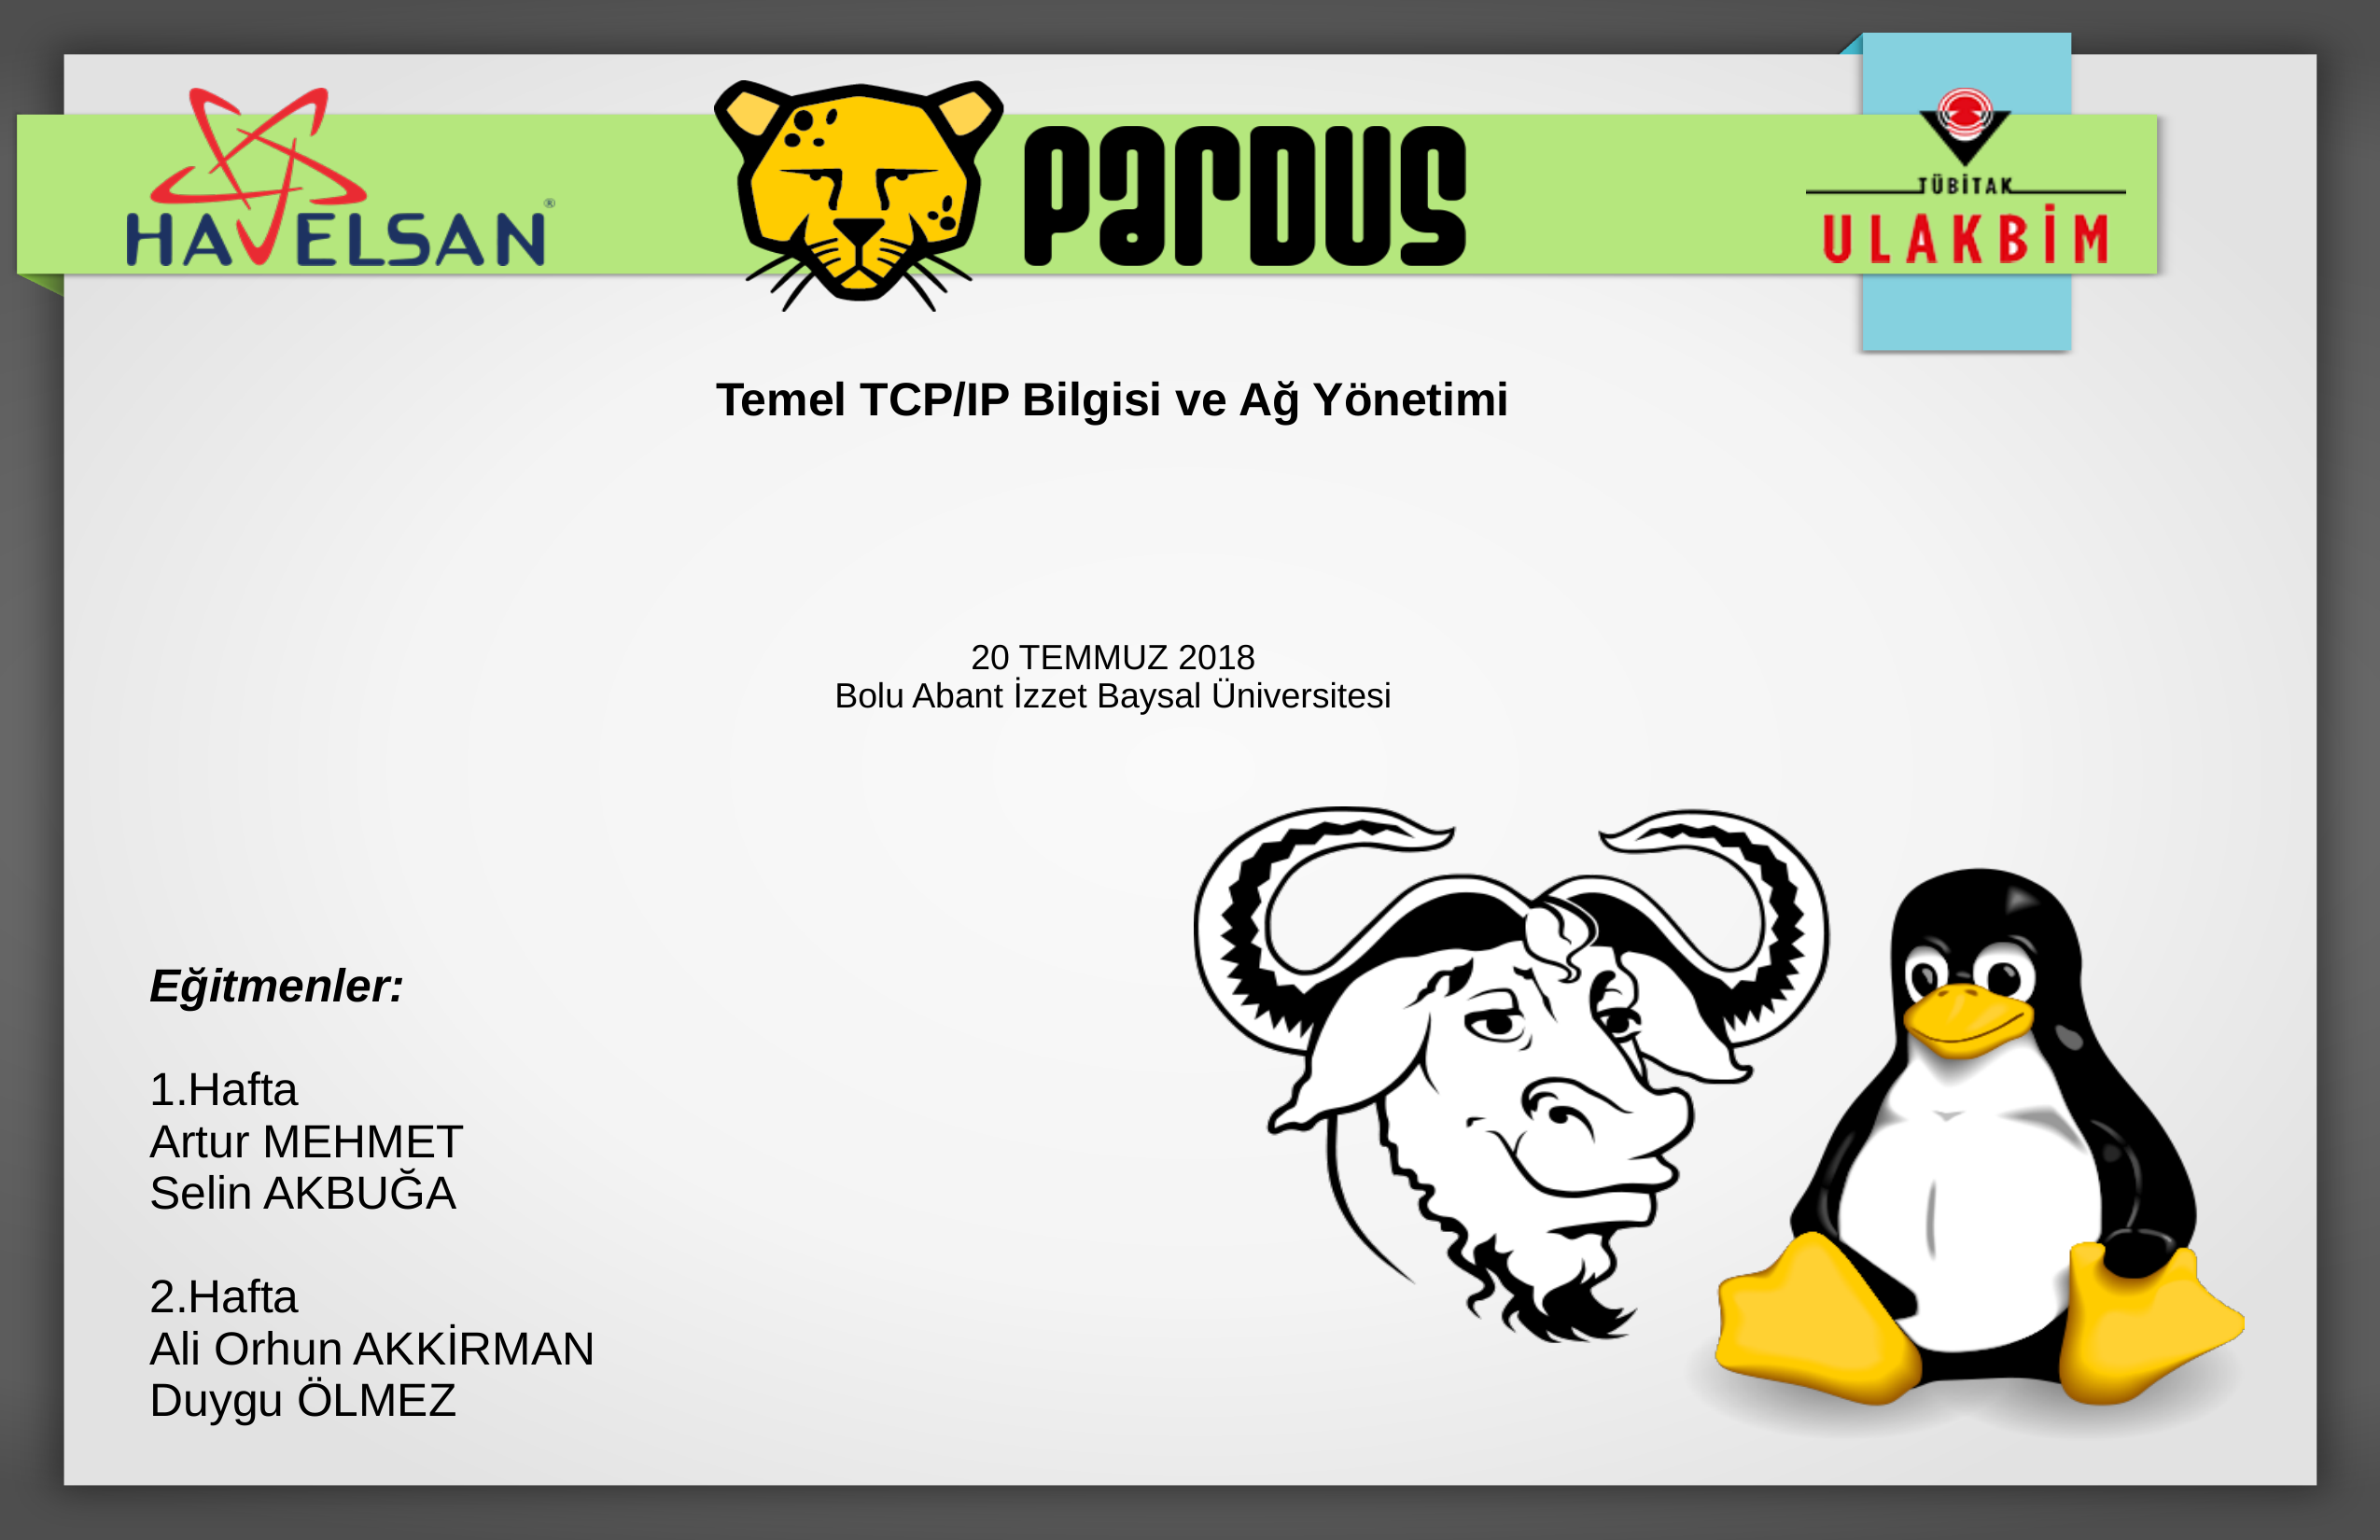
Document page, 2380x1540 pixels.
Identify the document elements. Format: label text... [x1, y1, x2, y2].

text_box Temel TCP/IP Bilgisi ve Ağ Yönetimi [144, 366, 2083, 593]
text_box 20 TEMMUZ 2018 Bolu Abant İzzet Baysal Üniversitesi [441, 630, 1785, 875]
picture [0, 0, 2380, 1540]
text_box Eğitmenler: 1.Hafta Artur MEHMET Selin AKBUĞA 2.Hafta Ali Orhun AKKİRMAN Duygu ÖLMEZ [135, 953, 1564, 1373]
